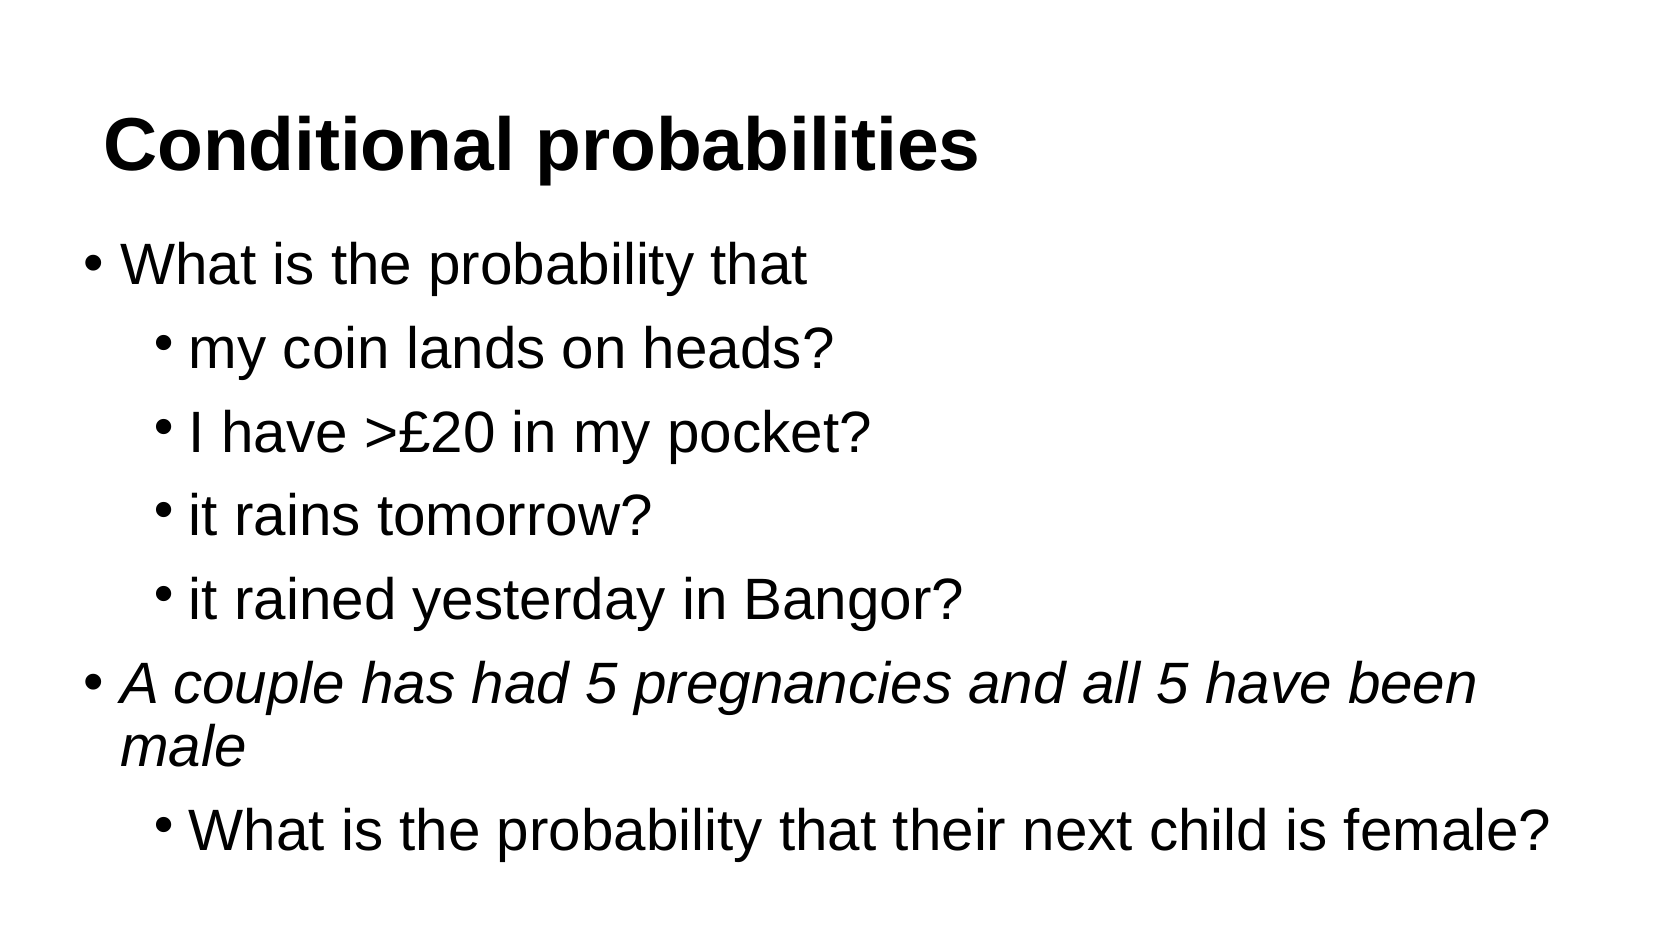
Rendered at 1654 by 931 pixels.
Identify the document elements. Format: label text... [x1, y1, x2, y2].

text_box Conditional probabilities [88, 88, 1582, 271]
text_box What is the probability that my coin lands on heads? I have >£20 in my pocket? it rains tomorrow? it rained yesterday in Bangor? A couple has had 5 pregnancies and all 5 have been male What is the probability that their next child is female? [82, 206, 1570, 891]
